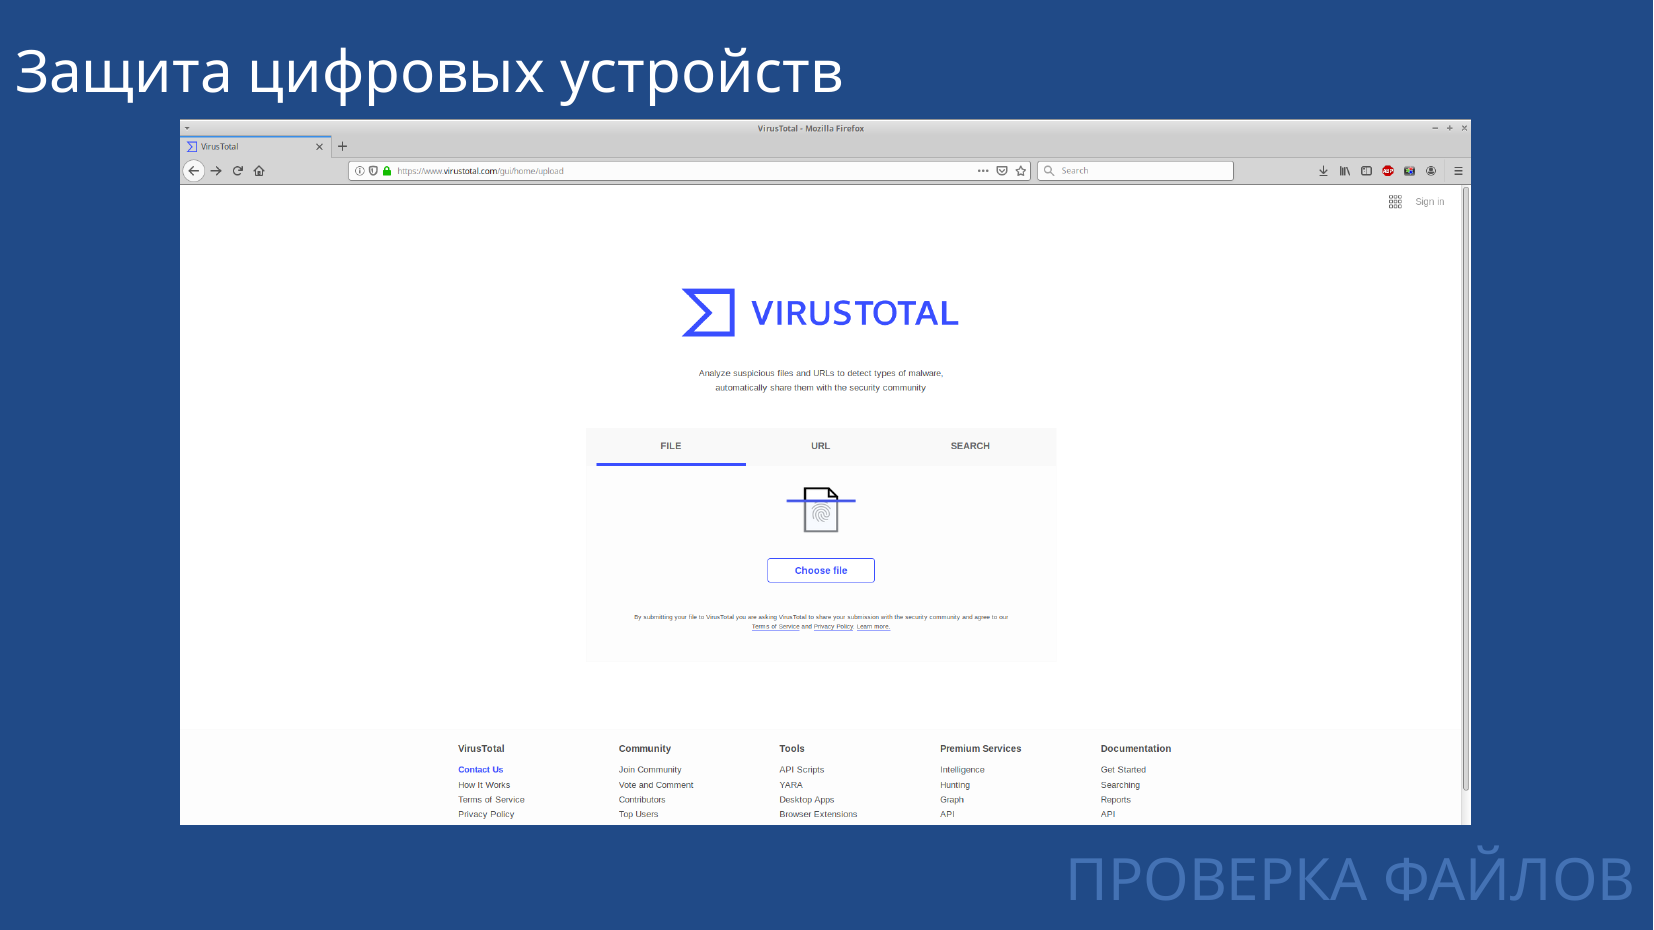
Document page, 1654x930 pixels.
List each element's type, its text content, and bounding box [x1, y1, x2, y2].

text_box Защита цифровых устройств [0, 0, 1653, 141]
text_box ПРОВЕРКА ФАЙЛОВ [0, 825, 1651, 930]
picture [180, 119, 1471, 826]
